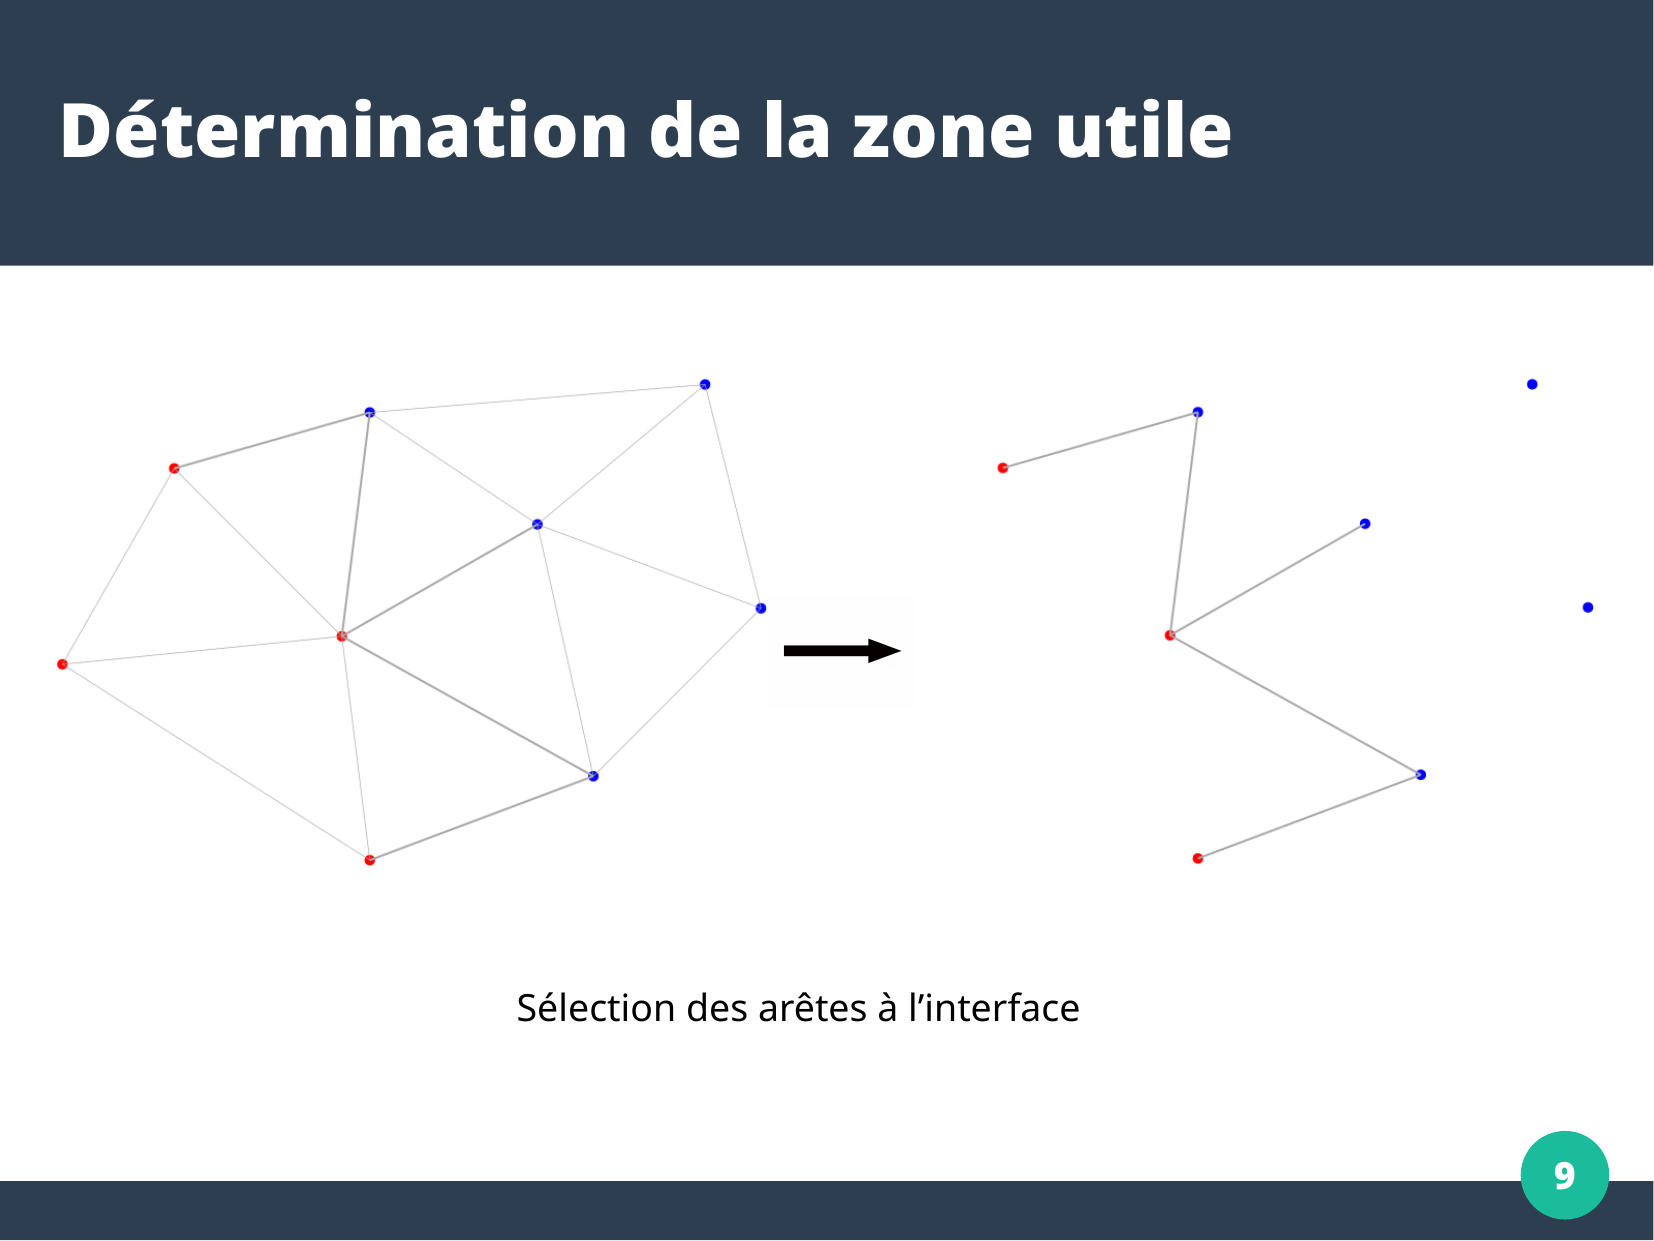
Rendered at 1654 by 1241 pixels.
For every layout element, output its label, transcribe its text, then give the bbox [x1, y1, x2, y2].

picture [56, 324, 1595, 949]
title Détermination de la zone utile [59, 49, 1595, 207]
text_box Sélection des arêtes à l’interface [501, 974, 1182, 1077]
